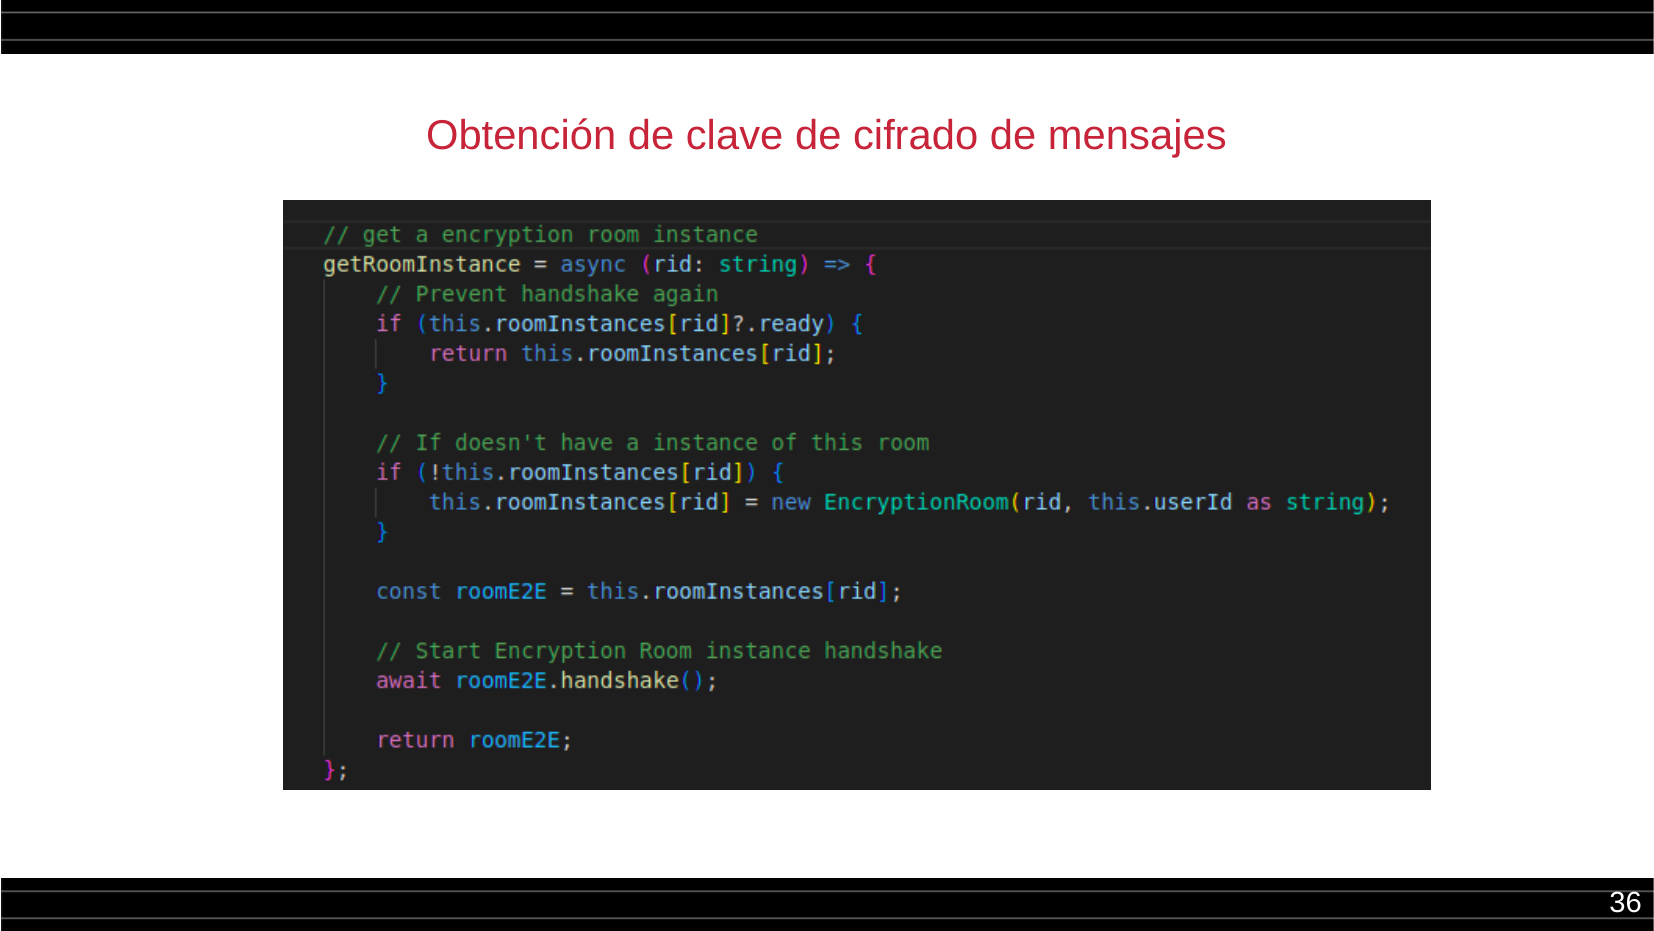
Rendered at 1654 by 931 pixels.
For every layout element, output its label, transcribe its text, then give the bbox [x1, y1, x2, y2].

picture [1, 0, 1654, 54]
title Obtención de clave de cifrado de mensajes [82, 92, 1571, 178]
picture [1, 878, 1654, 931]
picture [283, 200, 1431, 790]
